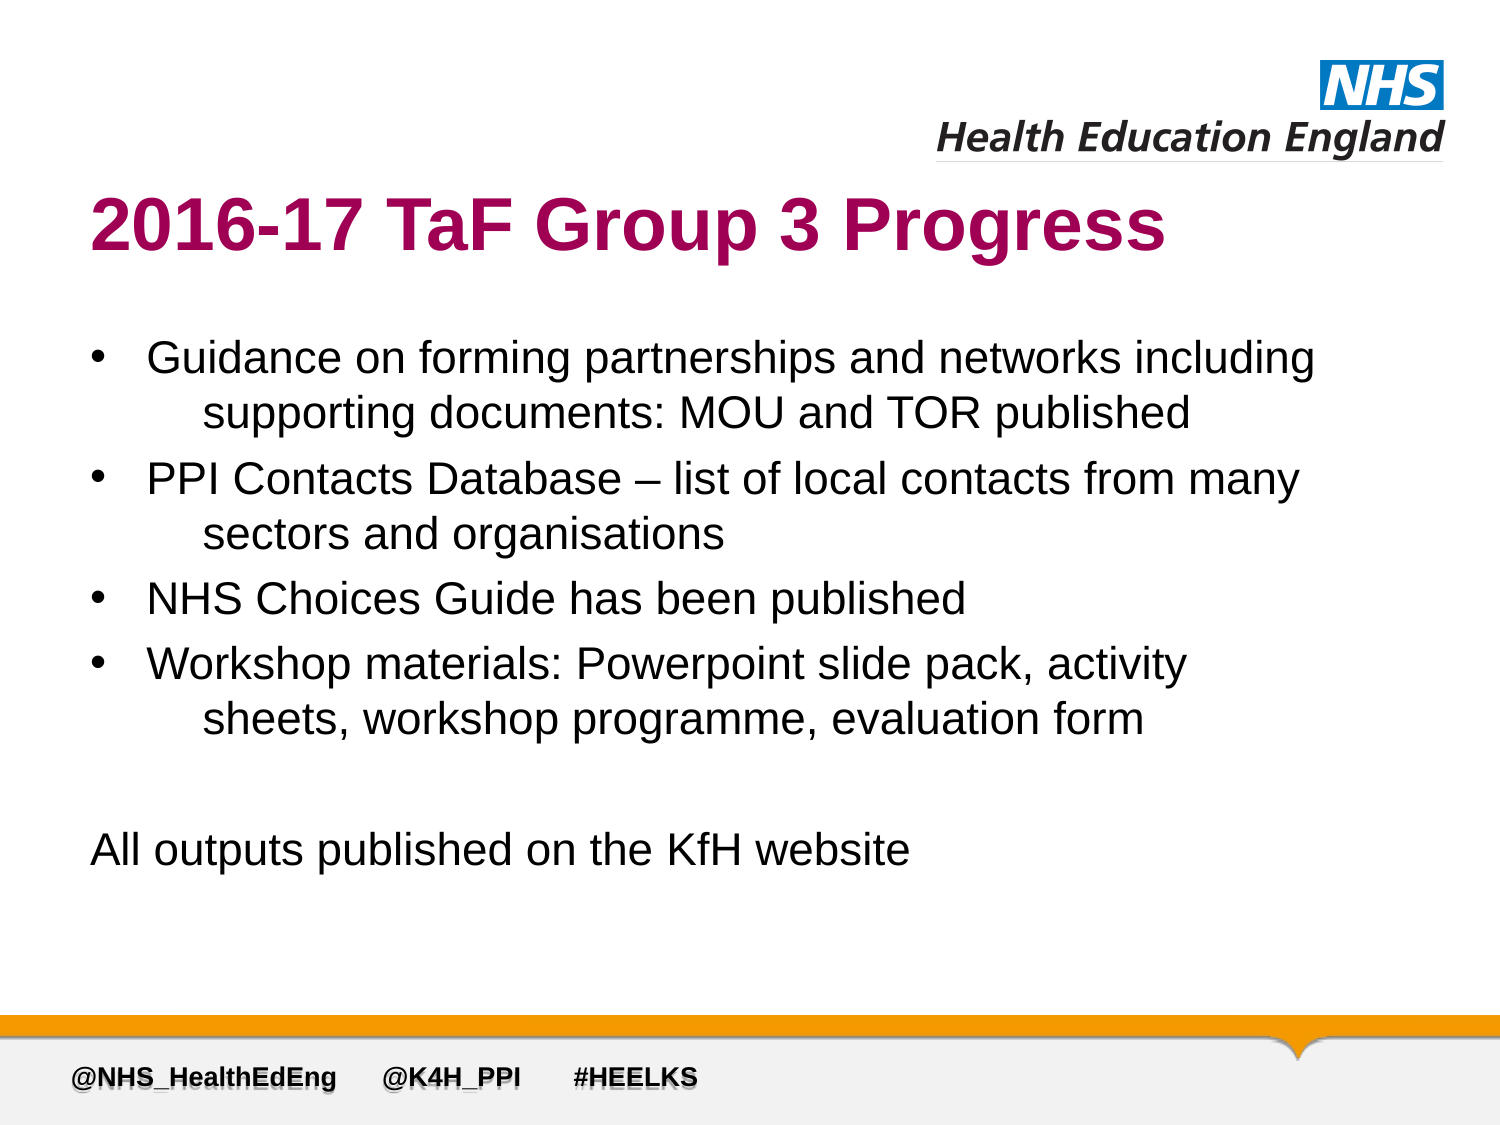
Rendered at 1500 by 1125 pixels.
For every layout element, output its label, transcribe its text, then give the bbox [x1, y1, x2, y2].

title 2016-17 TaF Group 3 Progress [75, 168, 1351, 280]
list Guidance on forming partnerships and networks including supporting documents: MOU and TOR published PPI Contacts Database – list of local contacts from many sectors and organisations NHS Choices Guide has been published Workshop materials: Powerpoint slide pack, activity sheets, workshop programme, evaluation form All outputs published on the KfH website [75, 320, 1361, 971]
text_box @NHS_HealthEdEng @K4H_PPI #HEELKS [55, 1052, 932, 1113]
